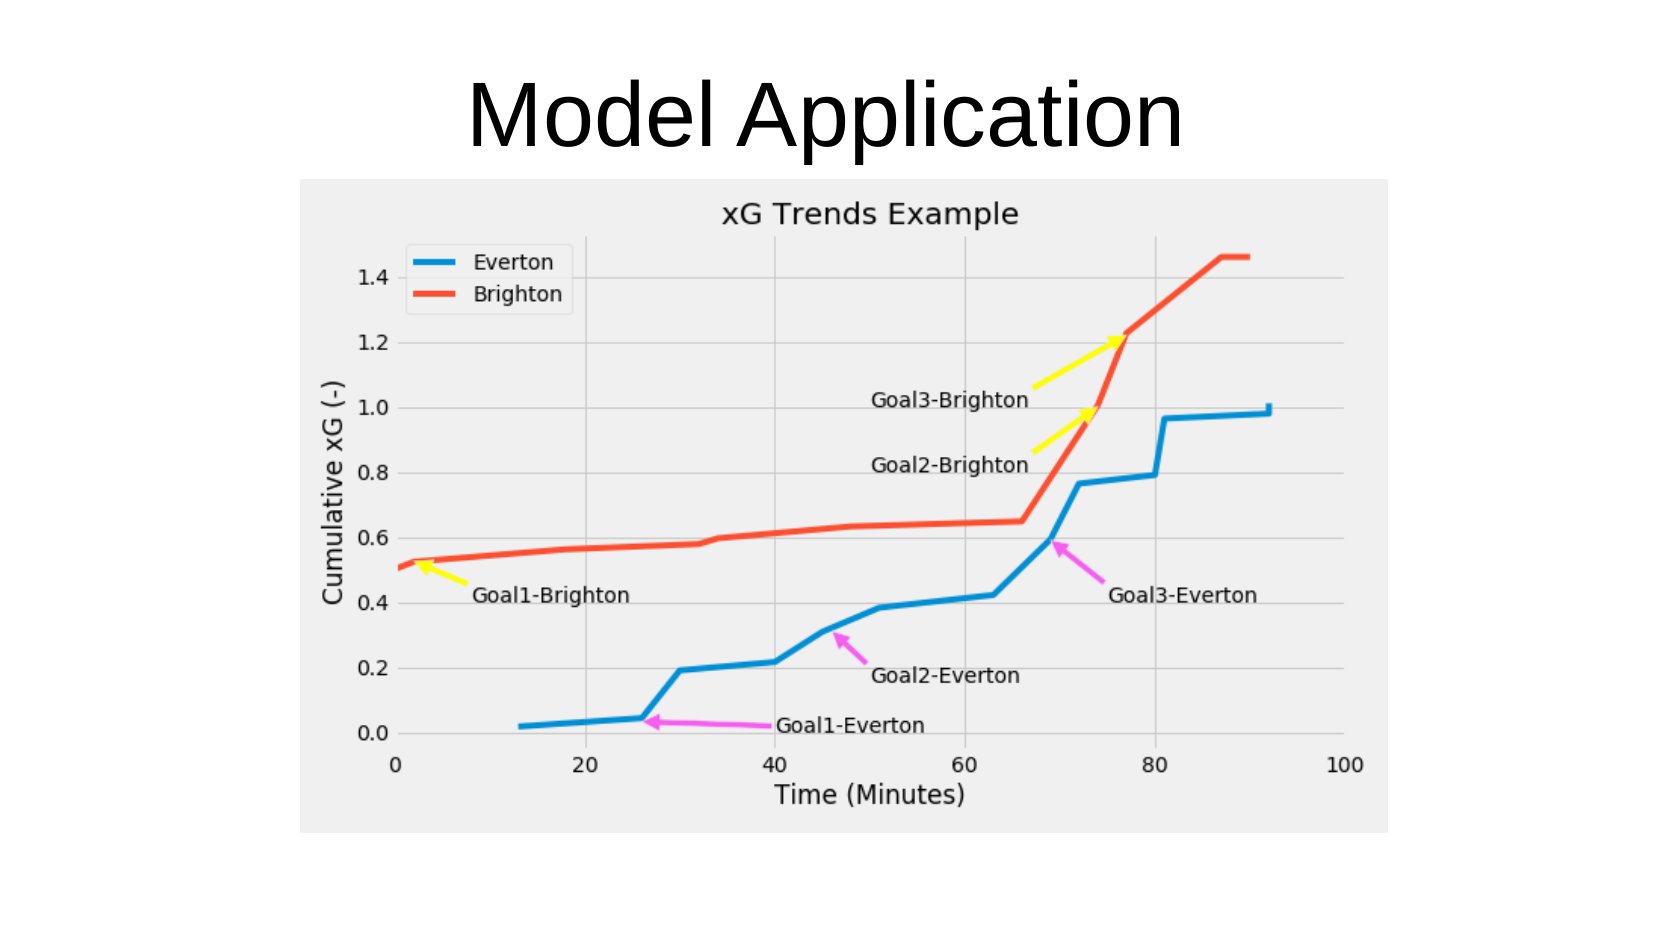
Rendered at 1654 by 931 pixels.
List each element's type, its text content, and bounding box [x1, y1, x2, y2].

title Model Application [82, 37, 1571, 193]
picture [300, 179, 1388, 833]
